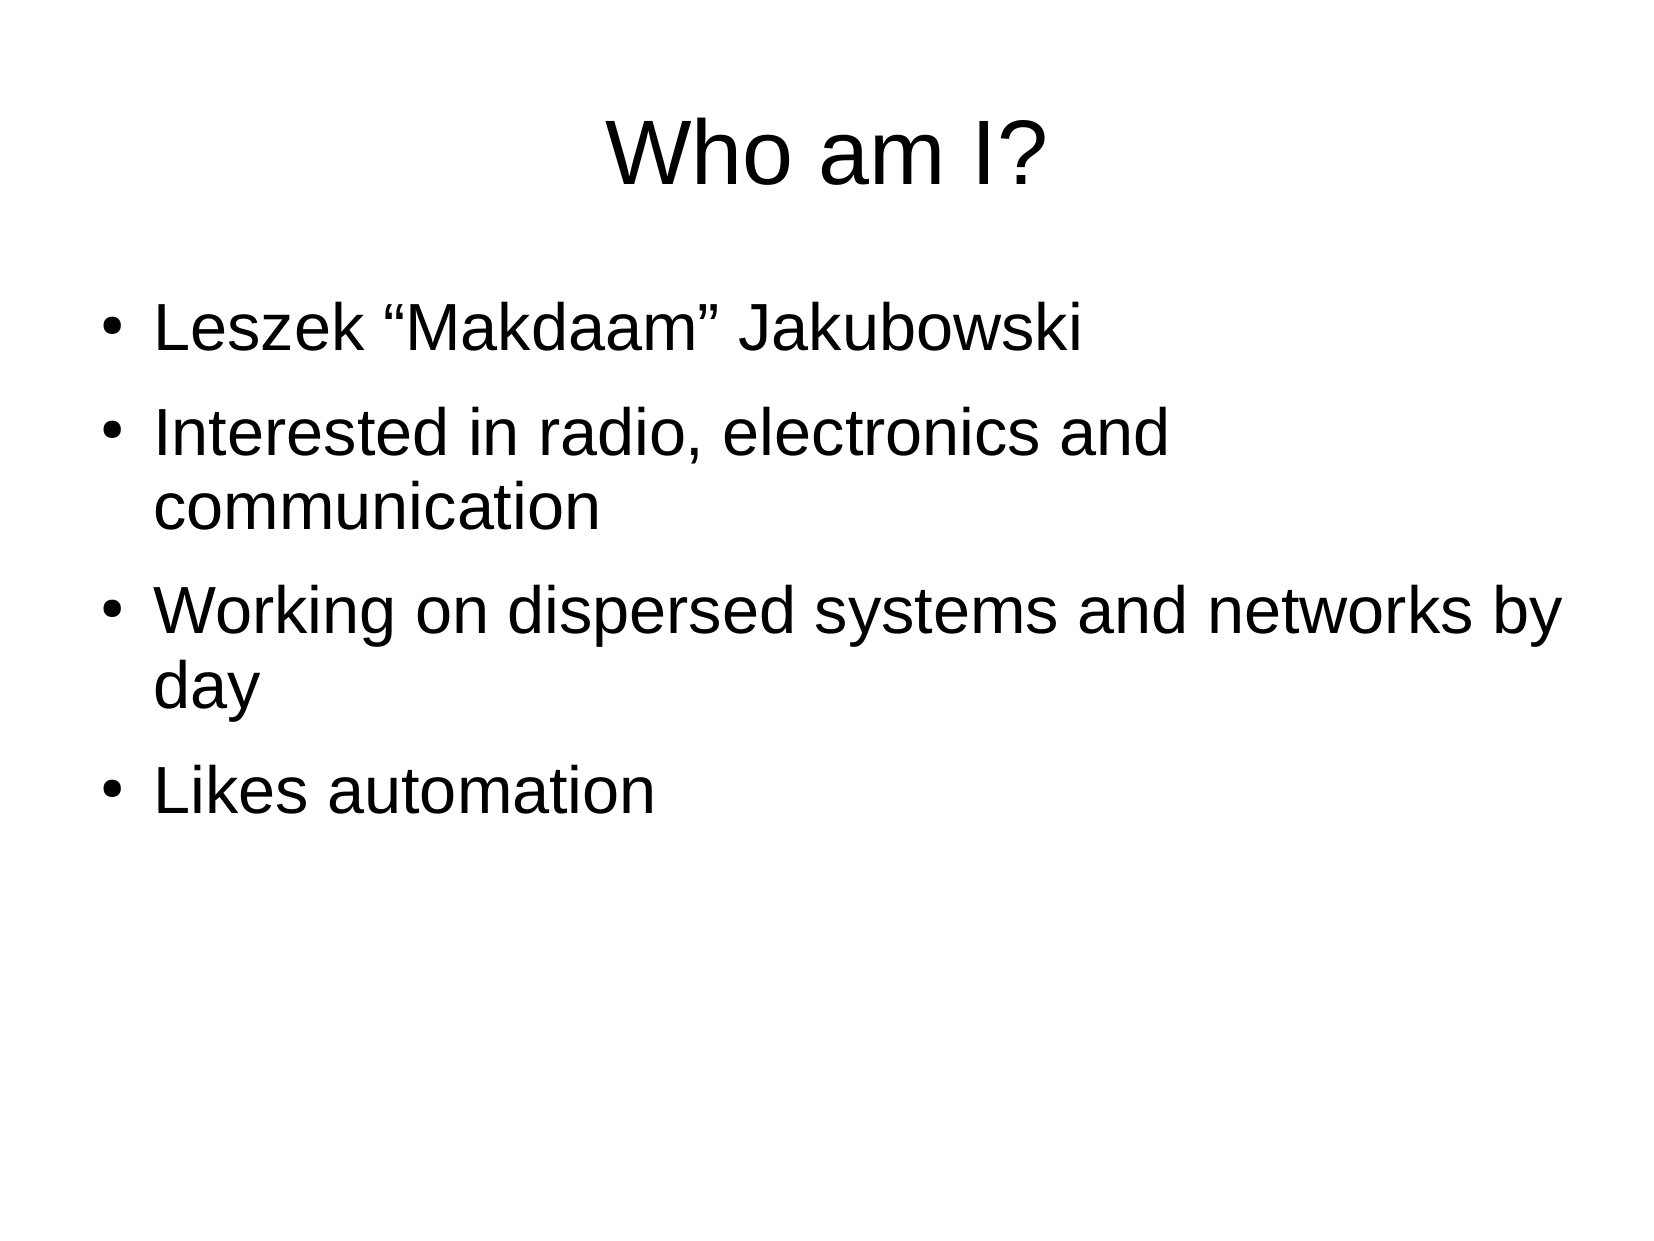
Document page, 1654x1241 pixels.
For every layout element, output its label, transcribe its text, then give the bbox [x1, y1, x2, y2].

list Leszek “Makdaam” Jakubowski Interested in radio, electronics and communication Working on dispersed systems and networks by day Likes automation [82, 290, 1571, 1010]
title Who am I? [82, 49, 1571, 257]
